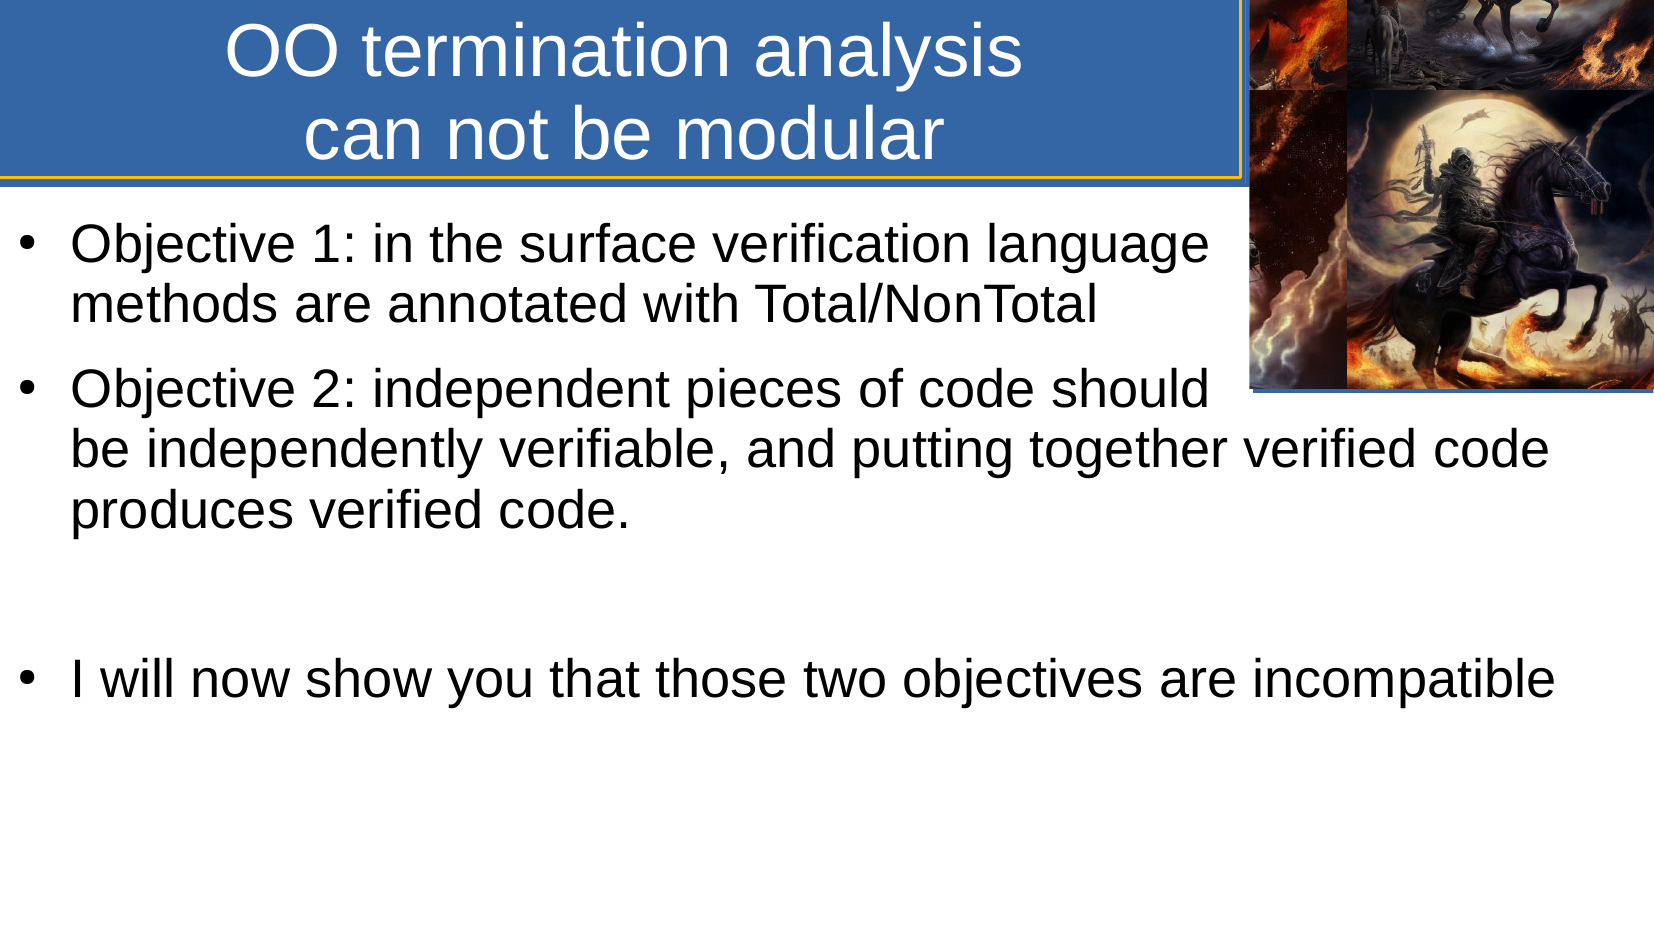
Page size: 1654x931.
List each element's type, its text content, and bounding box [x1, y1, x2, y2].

list Objective 1: in the surface verification language methods are annotated with Total/NonTotal Objective 2: independent pieces of code should be independently verifiable, and putting together verified code produces verified code. I will now show you that those two objectives are incompatible [0, 213, 1651, 919]
title OO termination analysis can not be modular [43, 7, 1206, 176]
picture [1249, 0, 1654, 389]
